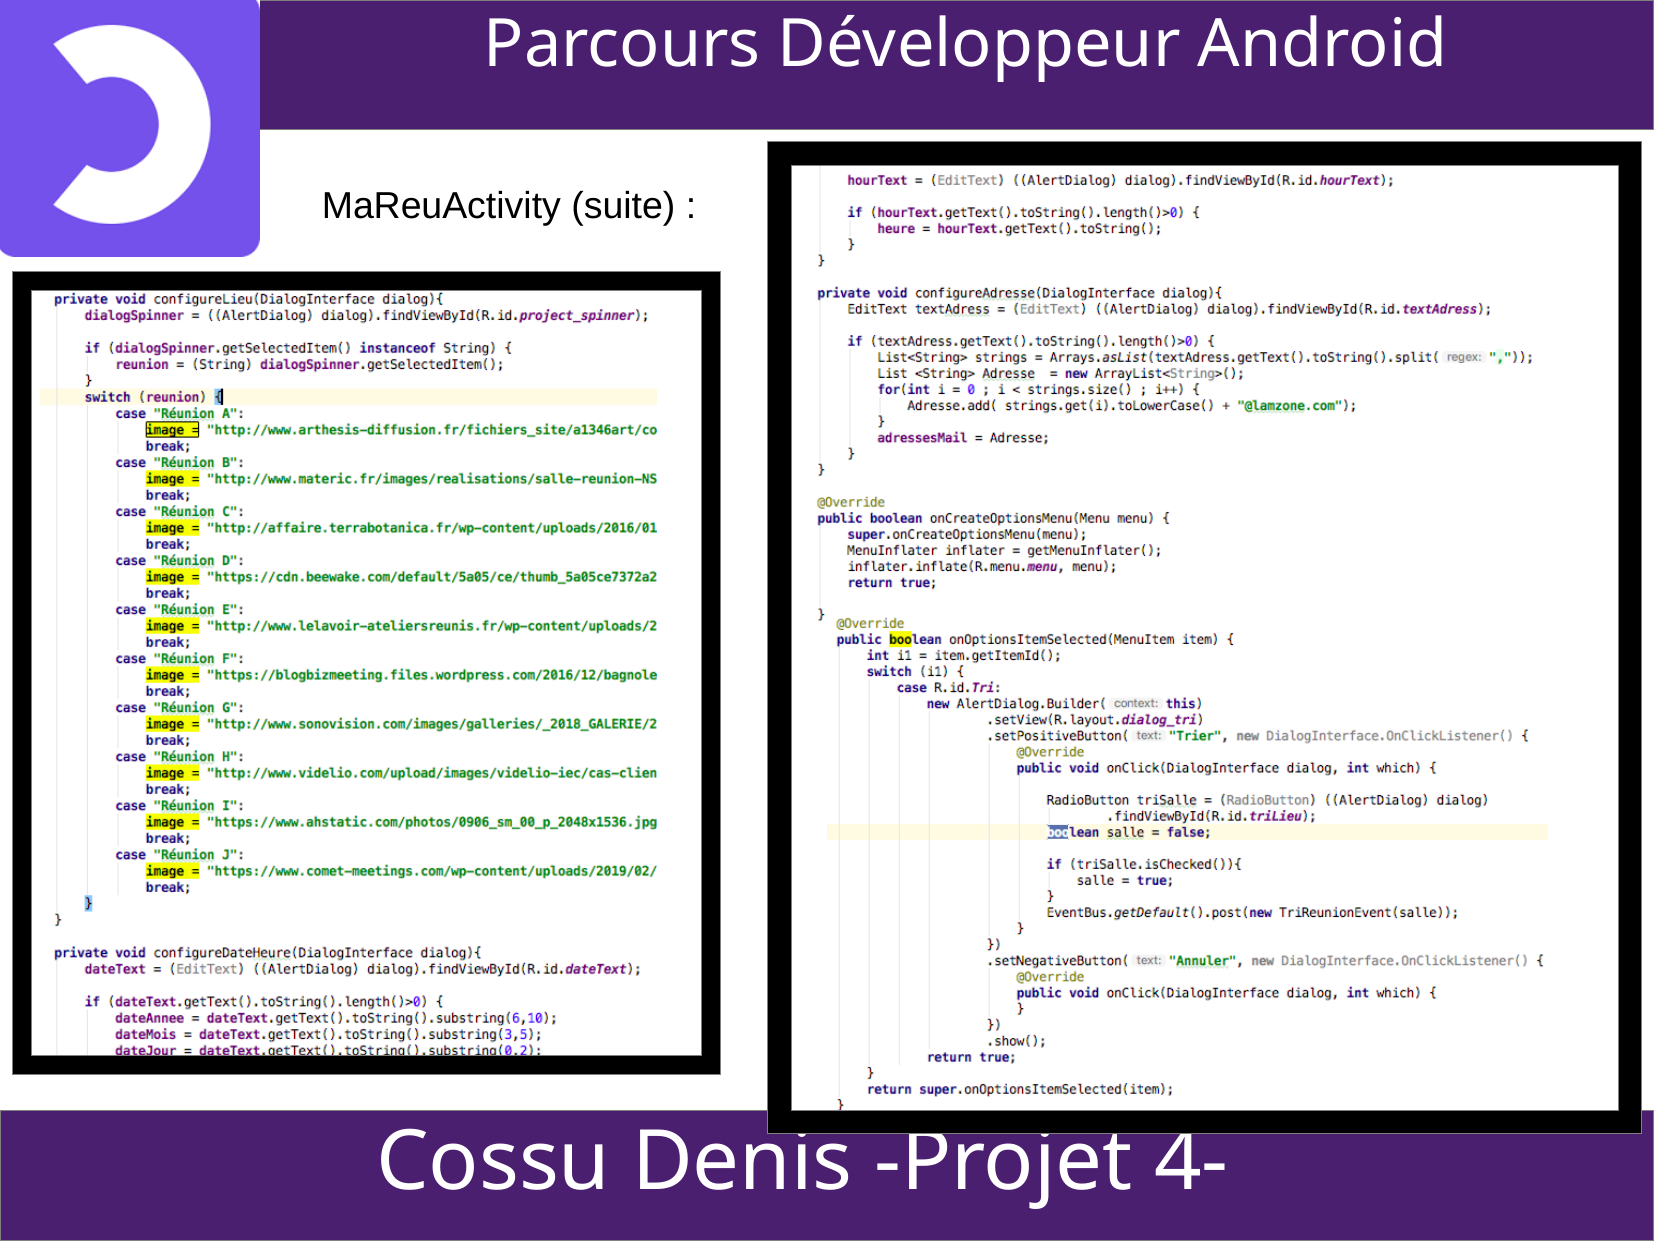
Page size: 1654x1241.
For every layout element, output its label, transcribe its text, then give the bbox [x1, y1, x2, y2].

text_box [12, 271, 721, 1075]
picture [0, 0, 260, 257]
picture [40, 291, 657, 1055]
text_box MaReuActivity (suite) : [307, 177, 767, 276]
picture [796, 166, 1548, 1110]
text_box [767, 141, 1642, 1134]
